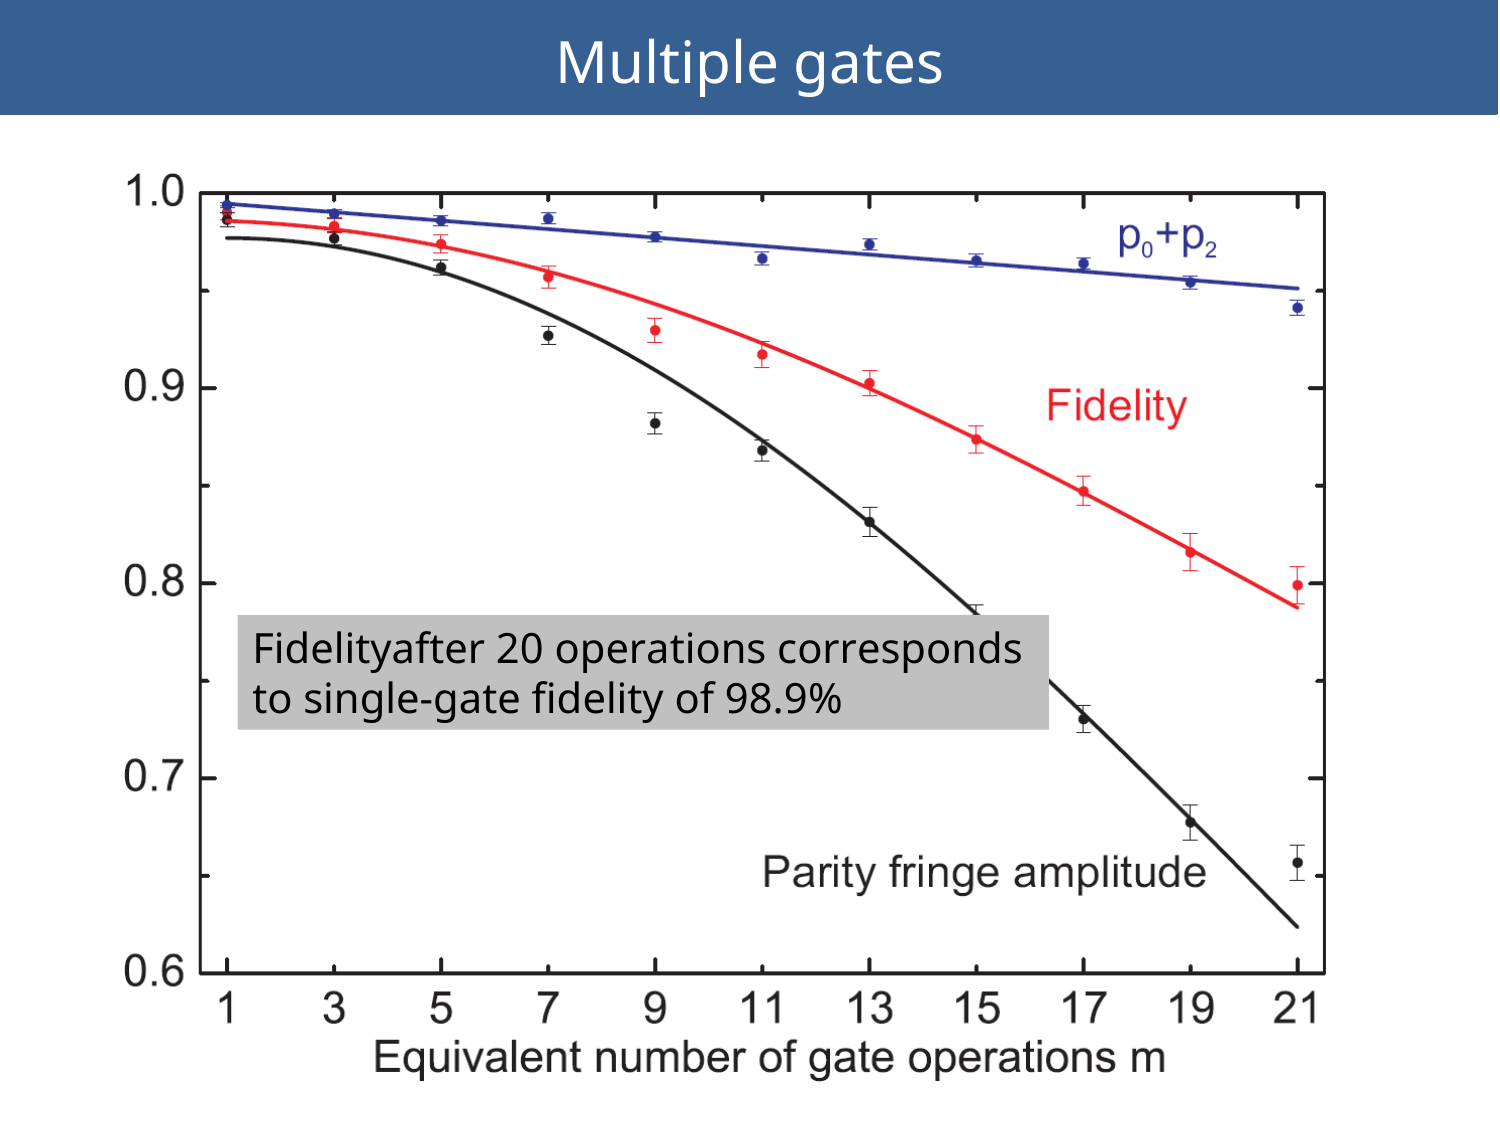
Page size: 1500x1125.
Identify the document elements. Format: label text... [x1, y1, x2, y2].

picture [123, 172, 1329, 1086]
text_box Fidelityafter 20 operations corresponds to single-gate fidelity of 98.9% [237, 614, 1000, 730]
text_box Multiple gates [46, 17, 1454, 103]
